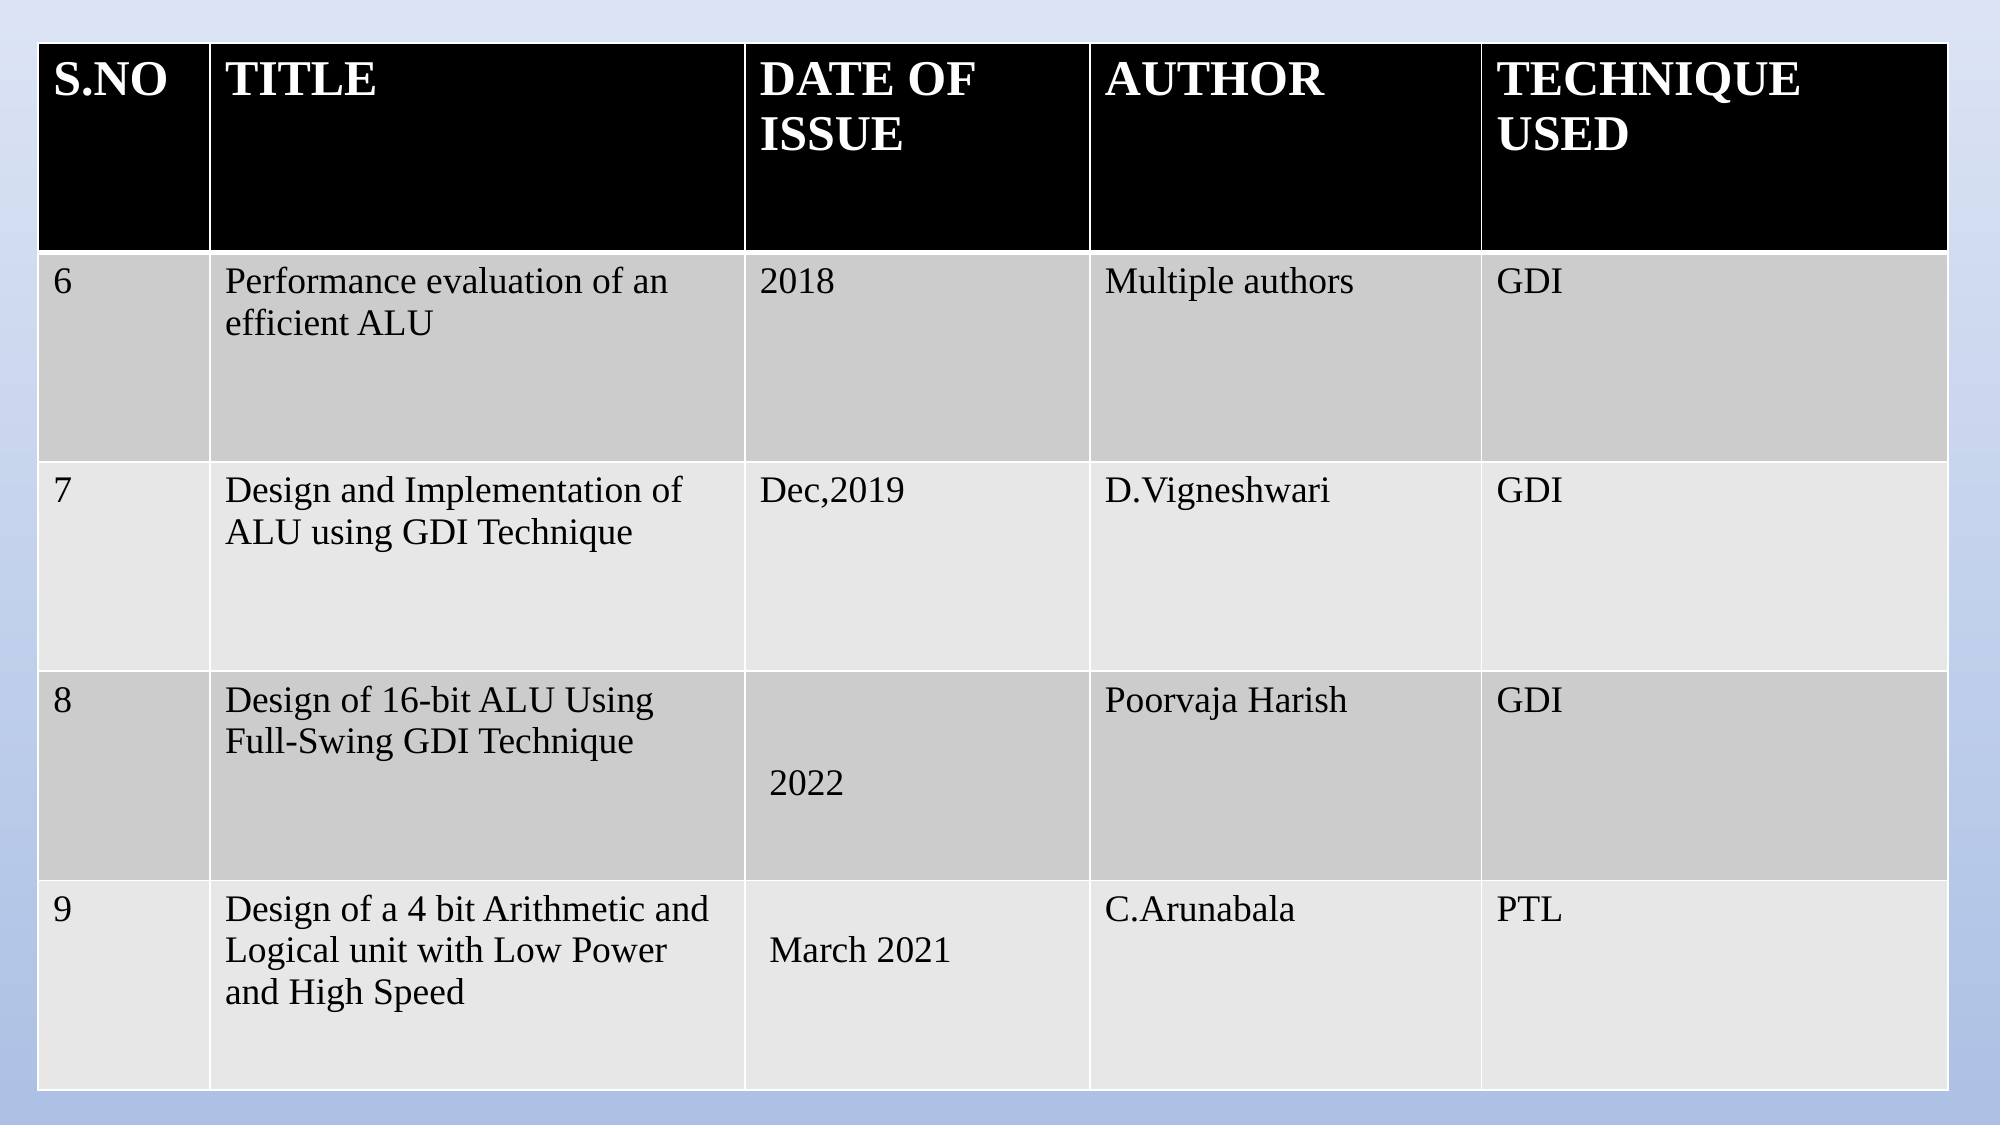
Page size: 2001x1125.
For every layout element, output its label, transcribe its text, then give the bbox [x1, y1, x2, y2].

table_cell 6 [39, 255, 209, 461]
table_cell Multiple authors [1091, 255, 1481, 461]
table_cell GDI [1482, 255, 1947, 461]
table_cell 2022 [746, 672, 1089, 880]
table_cell Poorvaja Harish [1091, 672, 1481, 880]
table_cell GDI [1482, 672, 1947, 880]
table_cell Design of 16-bit ALU Using Full-Swing GDI Technique [211, 672, 744, 880]
table_cell 9 [39, 881, 209, 1089]
table_cell GDI [1482, 463, 1947, 670]
table_cell Performance evaluation of an efficient ALU [211, 255, 744, 461]
table_header S.NO [39, 44, 209, 250]
table_cell 2018 [746, 255, 1089, 461]
table_header DATE OF ISSUE [746, 44, 1089, 250]
table_cell D.Vigneshwari [1091, 463, 1481, 670]
table_cell Design and Implementation of ALU using GDI Technique [211, 463, 744, 670]
table_header AUTHOR [1091, 44, 1481, 250]
table_cell Dec,2019 [746, 463, 1089, 670]
table_header TITLE [211, 44, 744, 250]
table_cell PTL [1482, 881, 1947, 1089]
table_header TECHNIQUE USED [1482, 44, 1947, 250]
table_cell Design of a 4 bit Arithmetic and Logical unit with Low Power and High Speed [211, 881, 744, 1089]
table_cell 8 [39, 672, 209, 880]
table_cell 7 [39, 463, 209, 670]
table_cell March 2021 [746, 881, 1089, 1089]
table_cell C.Arunabala [1091, 881, 1481, 1089]
